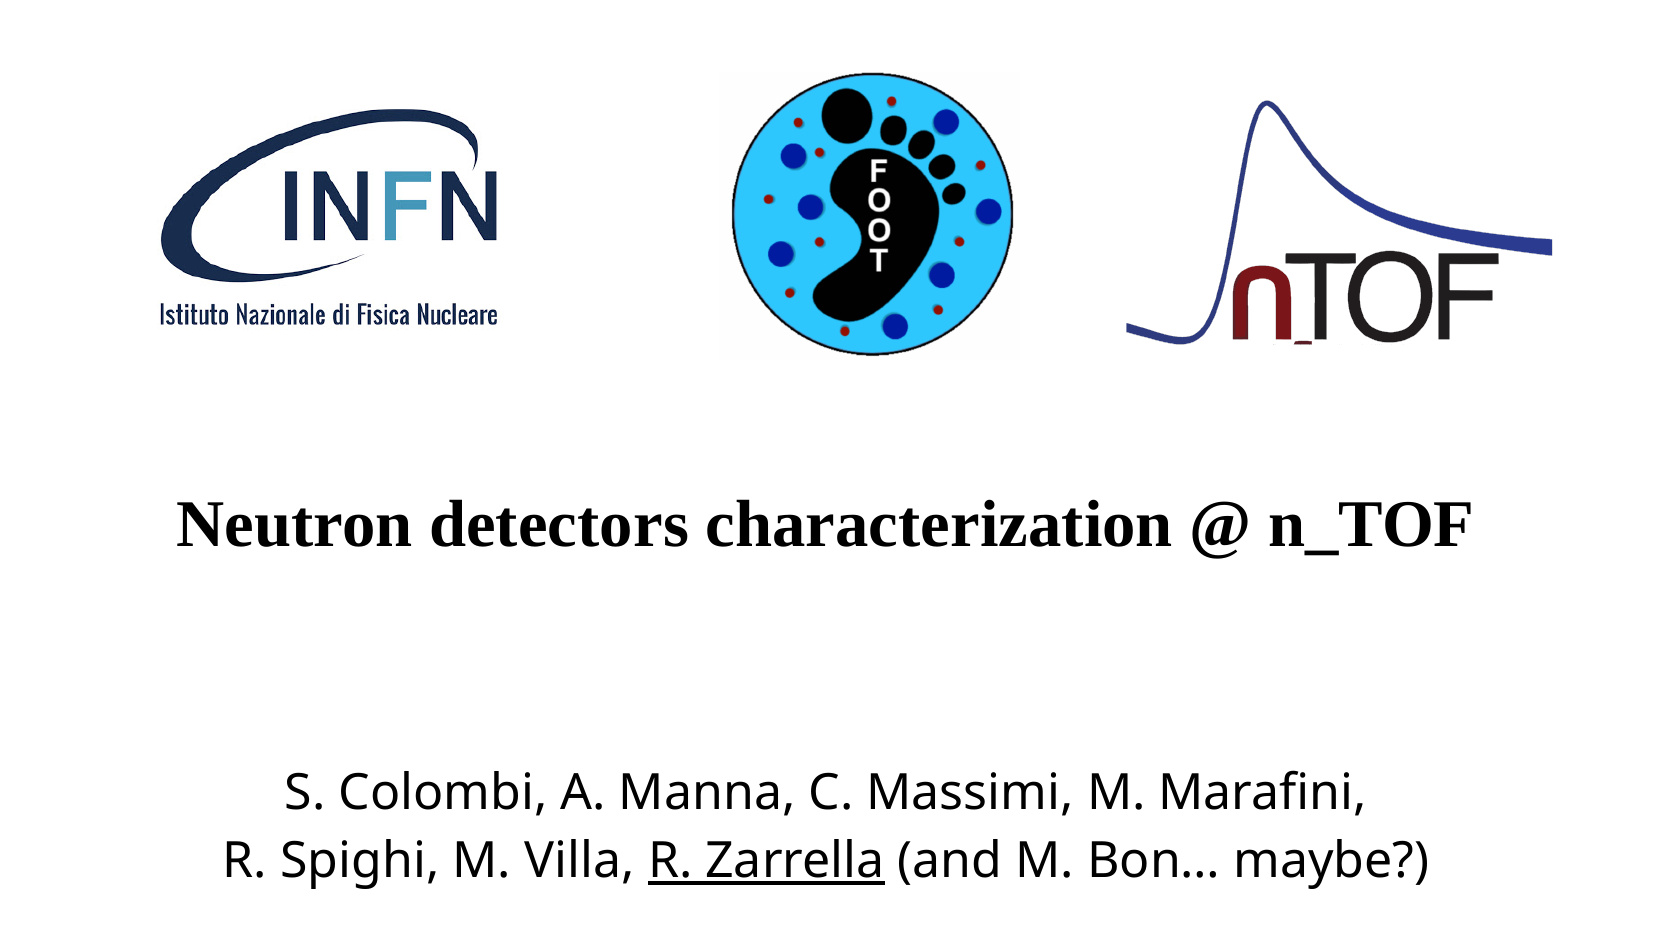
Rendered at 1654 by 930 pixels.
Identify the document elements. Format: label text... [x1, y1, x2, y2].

text_box S. Colombi, A. Manna, C. Massimi, M. Marafini, R. Spighi, M. Villa, R. Zarrella (and M. Bon… maybe?) [39, 748, 1614, 897]
picture [141, 100, 518, 330]
picture [719, 72, 1020, 360]
picture [1121, 97, 1575, 345]
text_box Neutron detectors characterization @ n_TOF [109, 479, 1544, 686]
